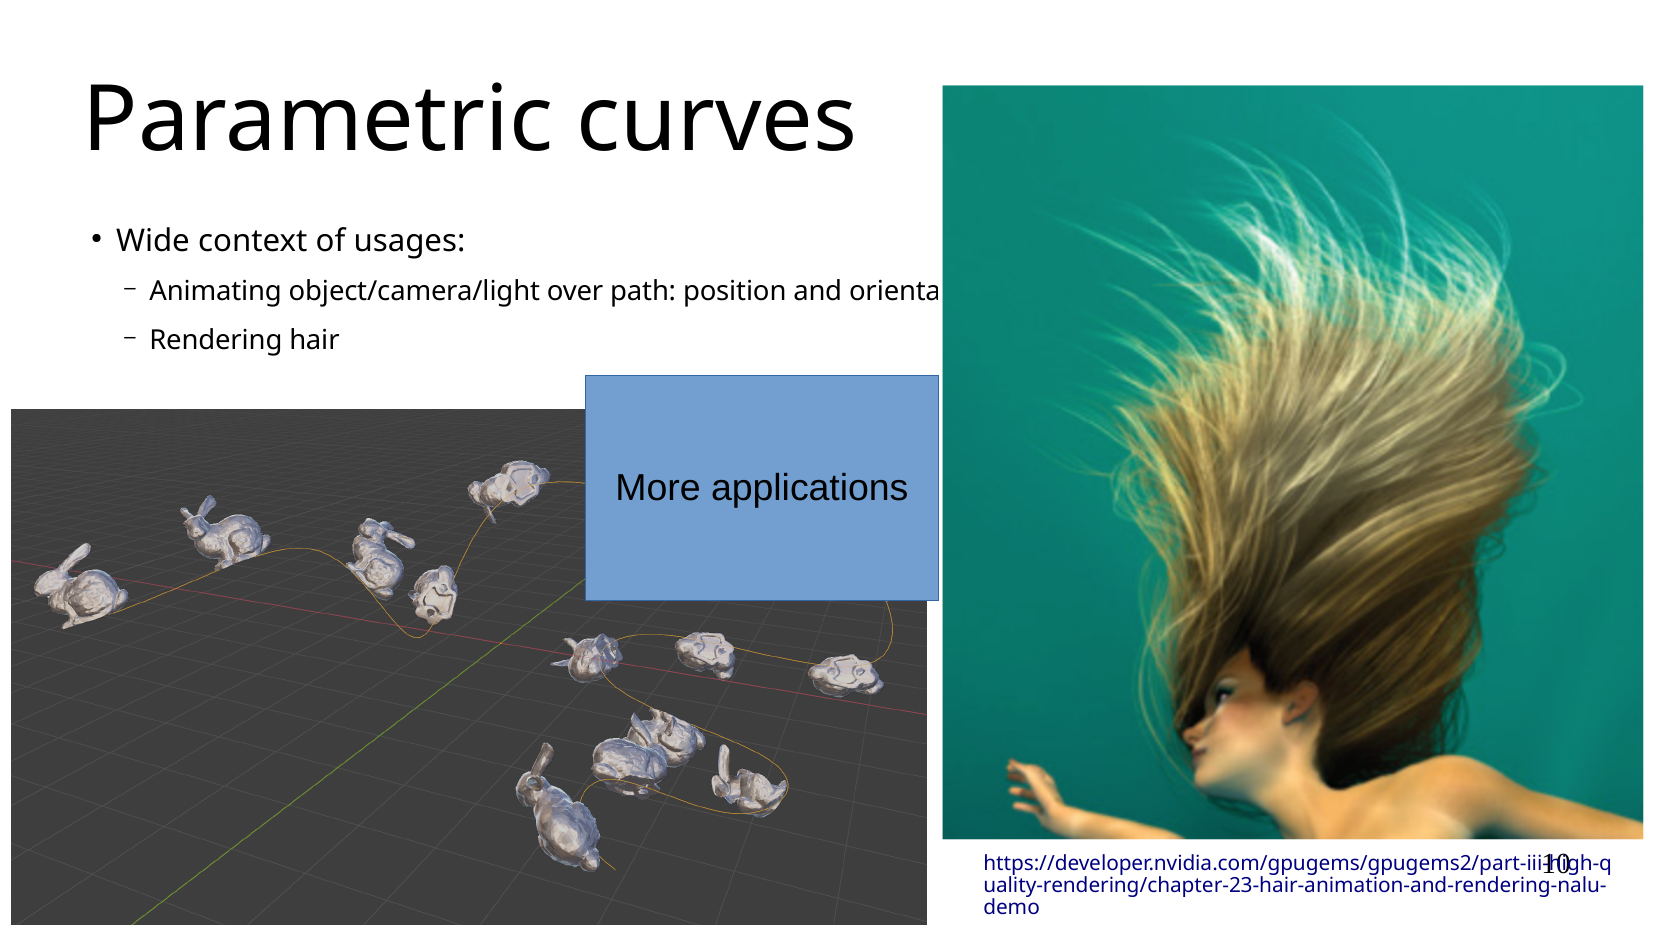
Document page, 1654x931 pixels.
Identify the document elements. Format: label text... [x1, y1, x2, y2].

picture [11, 409, 927, 925]
title Parametric curves [82, 37, 1571, 193]
list Wide context of usages: Animating object/camera/light over path: position and orientation Rendering hair [82, 217, 938, 361]
text_box https://developer.nvidia.com/gpugems/gpugems2/part-iii-high-quality-rendering/chapter-23-hair-animation-and-rendering-nalu-demo [968, 840, 1629, 882]
text_box More applications [585, 375, 939, 601]
picture [938, 82, 1648, 844]
